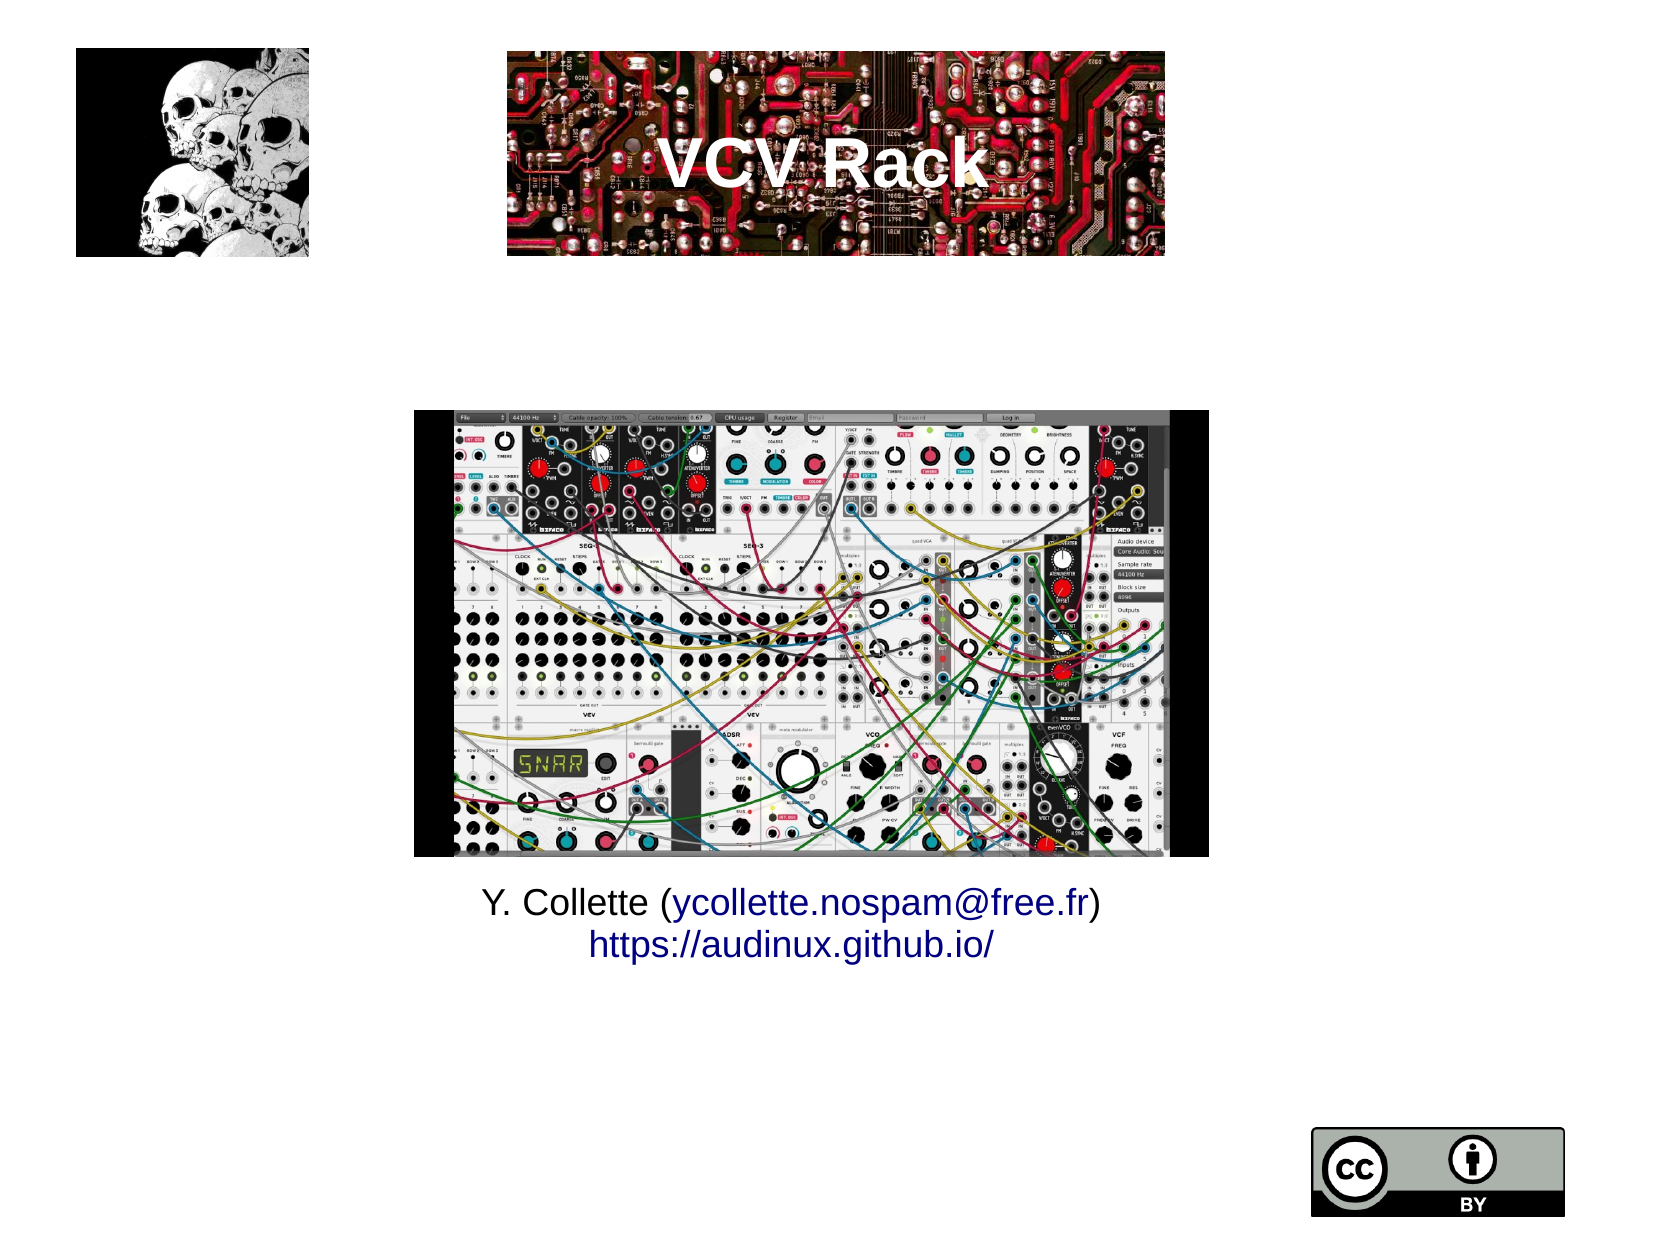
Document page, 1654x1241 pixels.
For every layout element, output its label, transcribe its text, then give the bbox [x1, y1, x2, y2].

text_box Y. Collette (ycollette.nospam@free.fr) https://audinux.github.io/ [460, 874, 1123, 973]
picture [414, 410, 1209, 857]
text_box VCV Rack [641, 116, 1029, 290]
picture [76, 48, 309, 257]
picture [507, 51, 1165, 256]
picture [1311, 1127, 1565, 1217]
